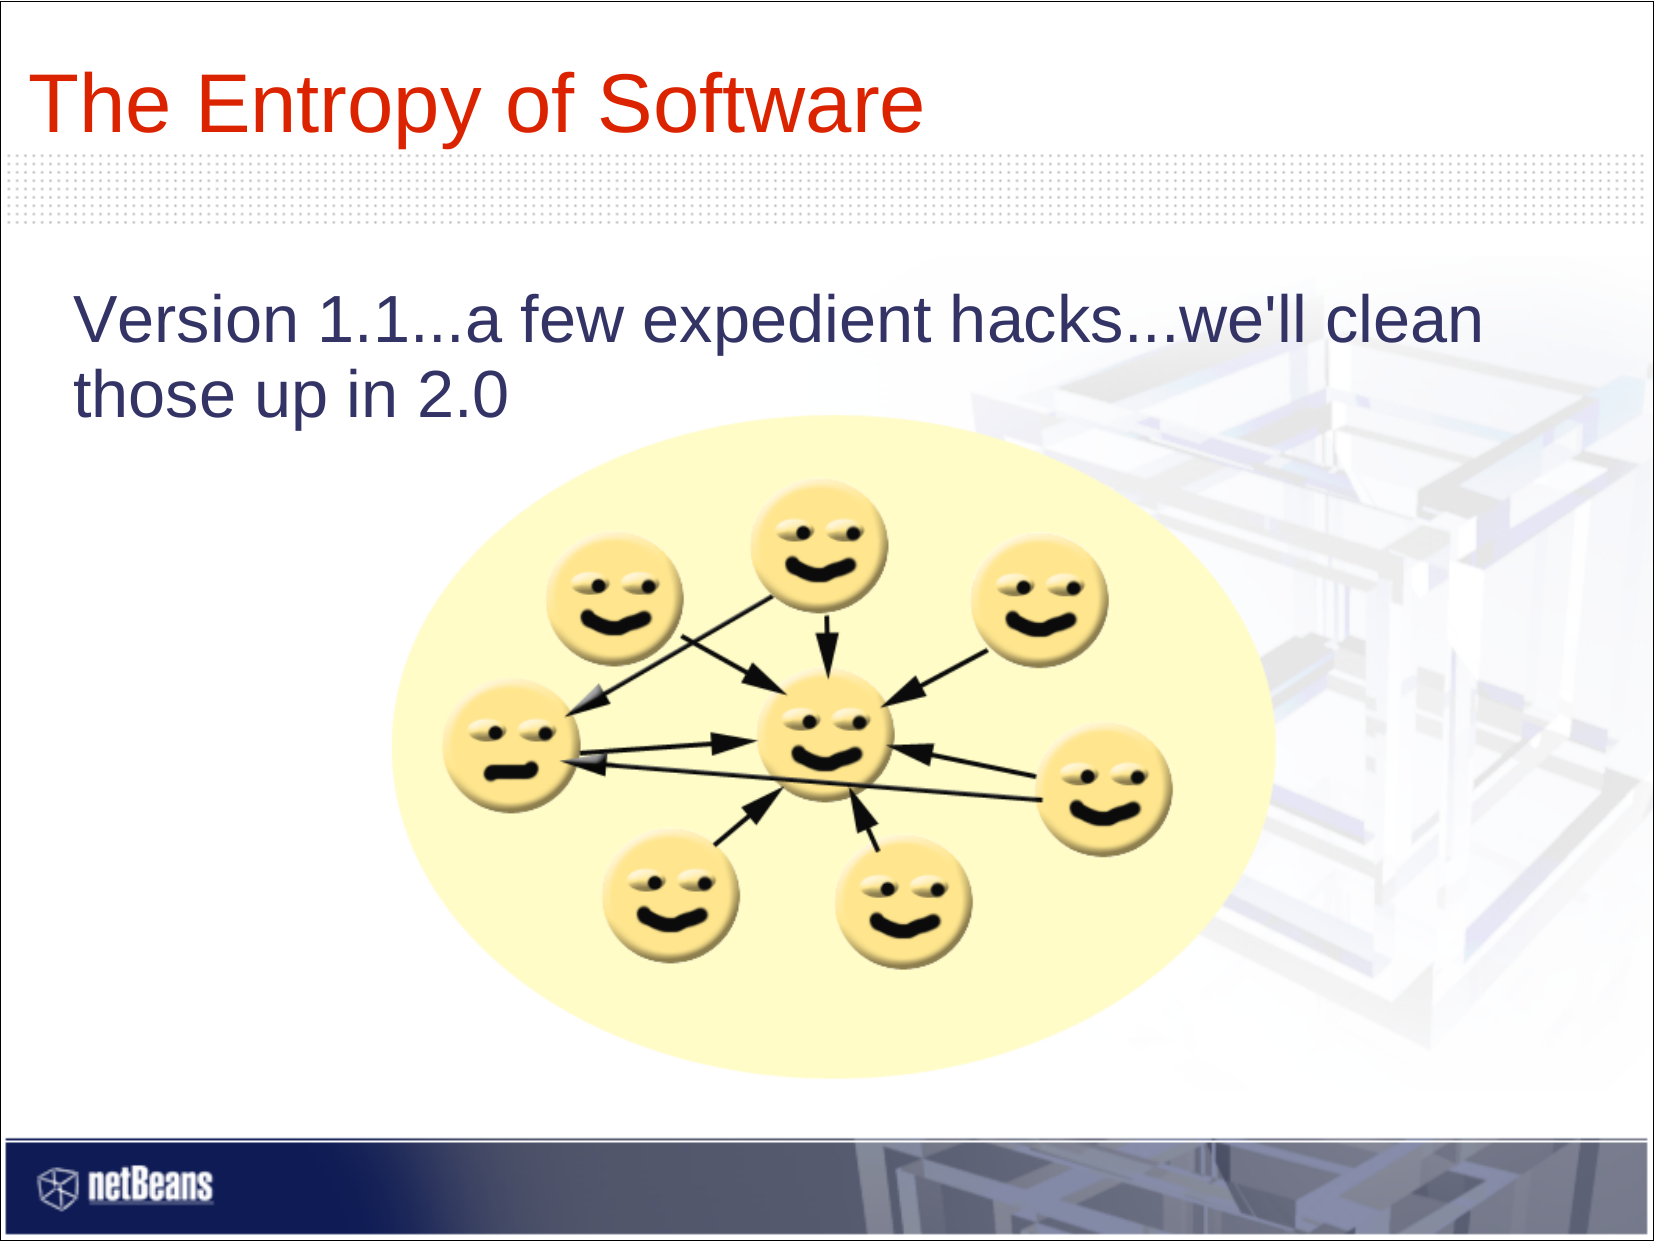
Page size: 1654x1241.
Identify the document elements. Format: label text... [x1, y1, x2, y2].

title The Entropy of Software [28, 0, 1619, 208]
list Version 1.1...a few expedient hacks...we'll clean those up in 2.0 [73, 282, 1574, 1127]
picture [1, 2, 1653, 1240]
